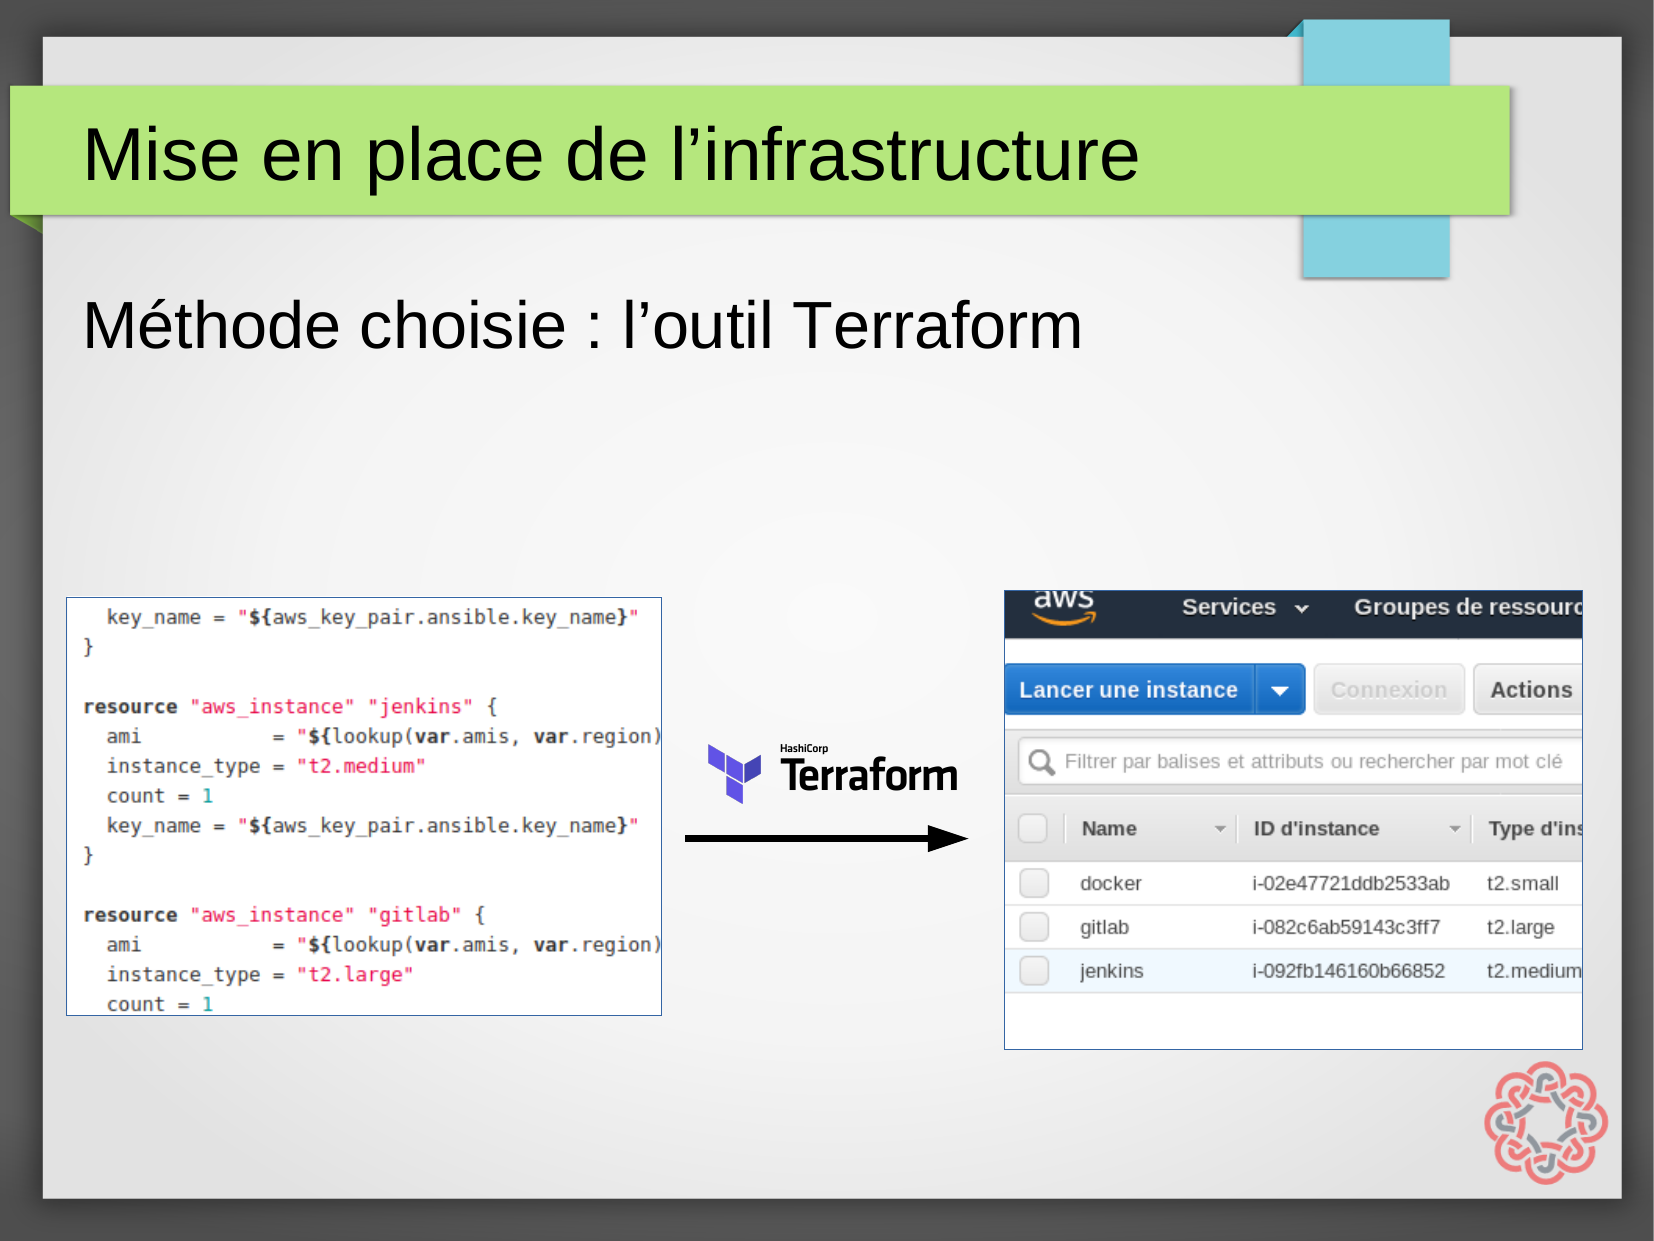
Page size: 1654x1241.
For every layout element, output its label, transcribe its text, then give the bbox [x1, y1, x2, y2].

subtitle Méthode choisie : l’outil Terraform [82, 289, 1569, 1007]
title Mise en place de l’infrastructure [82, 94, 1262, 211]
picture [0, 0, 1654, 1241]
